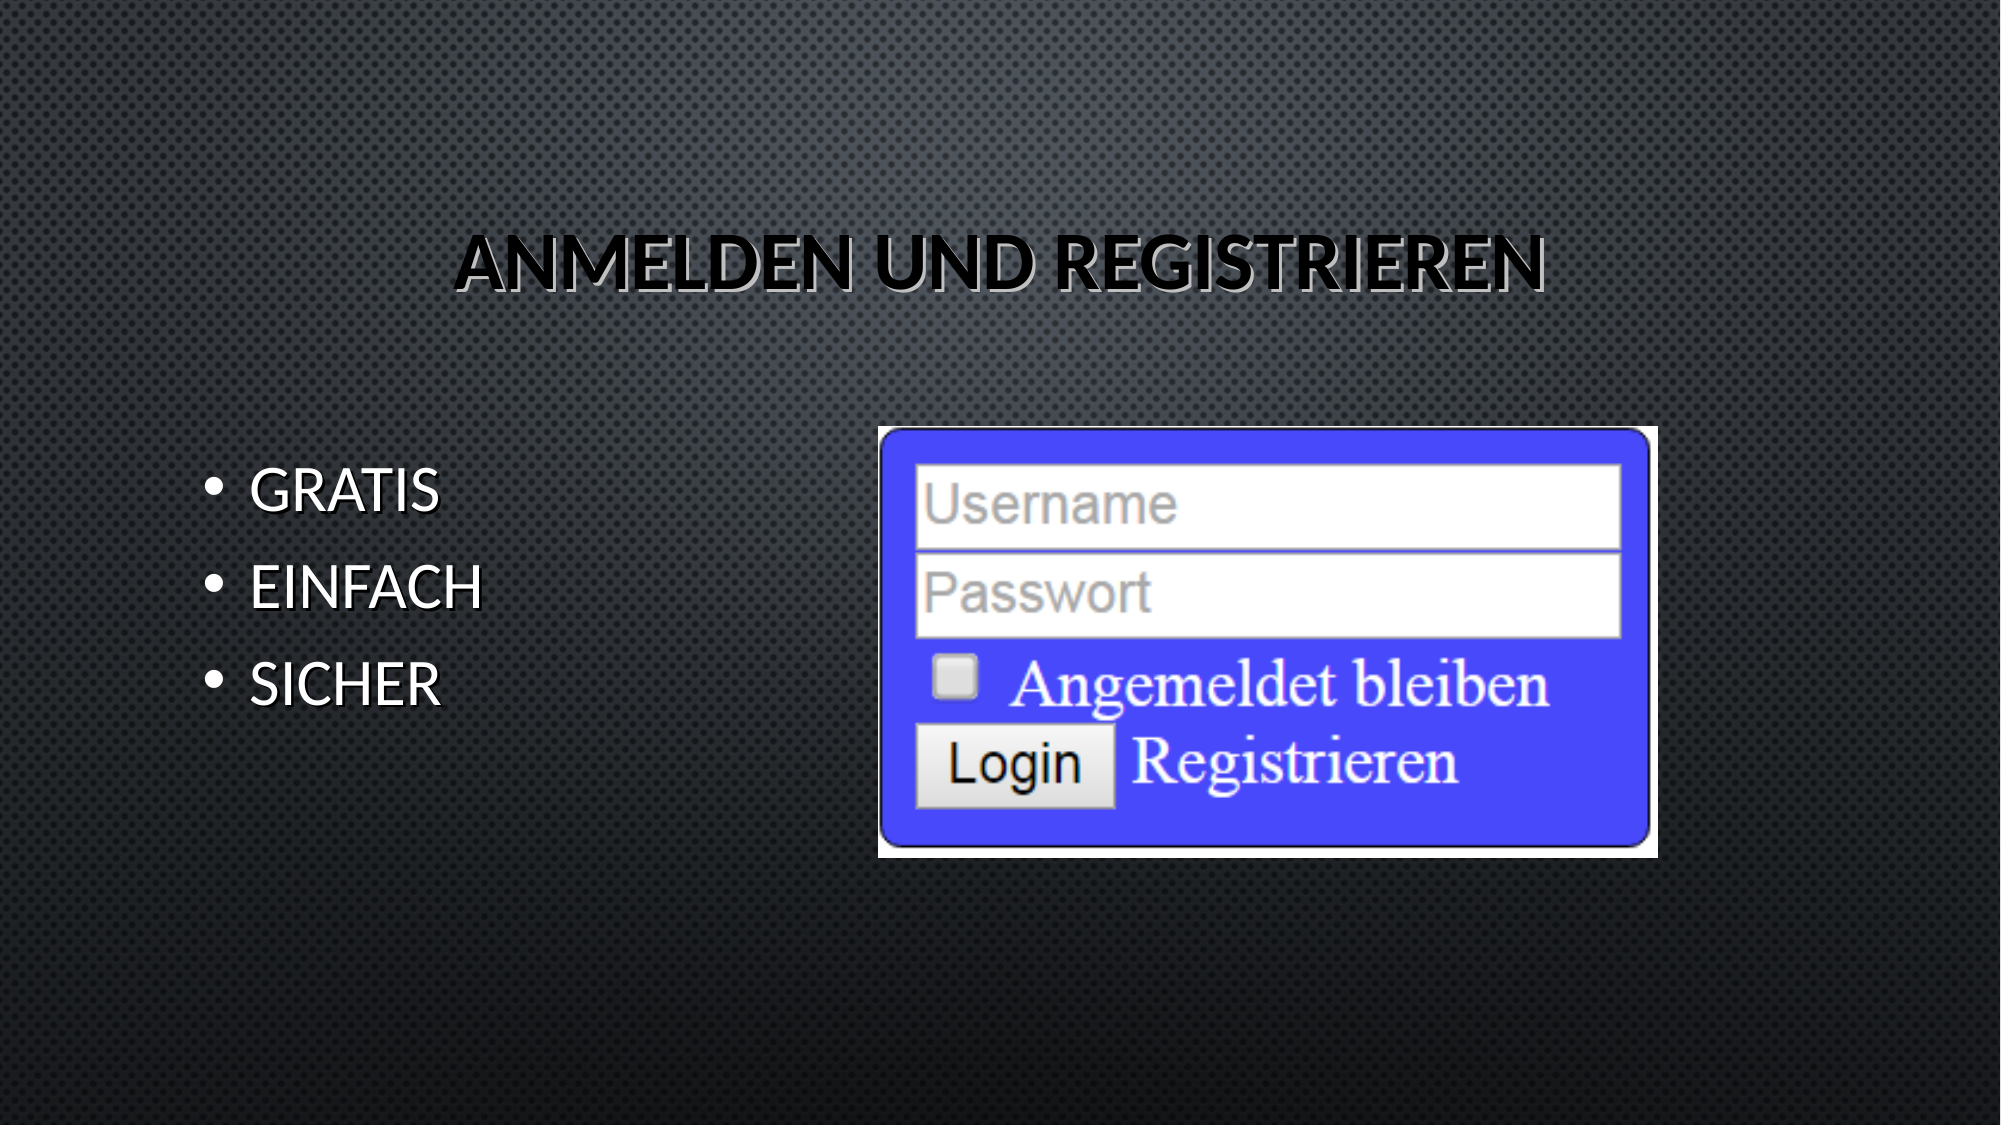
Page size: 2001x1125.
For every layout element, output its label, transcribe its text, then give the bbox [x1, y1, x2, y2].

picture [878, 426, 1658, 858]
list Gratis Einfach Sicher [187, 437, 1813, 950]
title Anmelden und registrieren [187, 99, 1813, 413]
